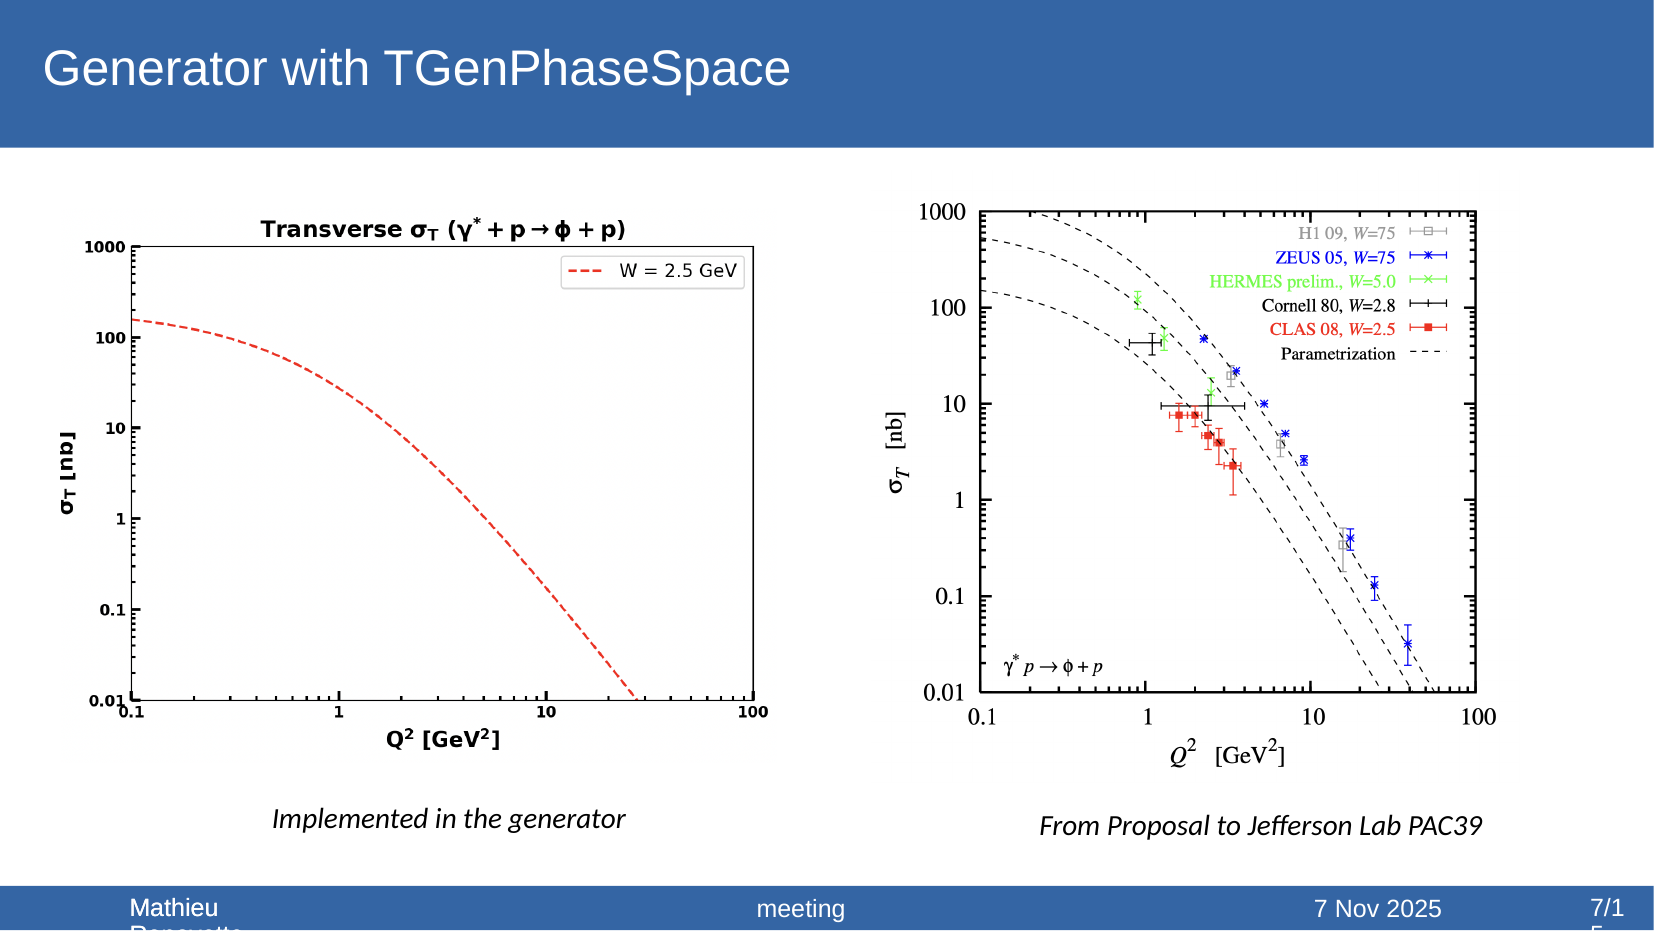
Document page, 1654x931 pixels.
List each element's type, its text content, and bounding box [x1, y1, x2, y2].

text_box Mathieu Ronayette [114, 885, 355, 929]
text_box [226, 885, 1592, 931]
text_box From Proposal to Jeﬀerson Lab PAC39 [1024, 799, 1536, 850]
picture [871, 170, 1520, 783]
text_box meeting [734, 887, 953, 931]
text_box Generator with TGenPhaseSpace [27, 32, 886, 106]
text_box [0, 0, 1654, 148]
picture [60, 208, 777, 763]
text_box Implemented in the generator [256, 791, 657, 843]
text_box [0, 885, 131, 931]
text_box 7 Nov 2025 [1299, 887, 1536, 931]
text_box 7/15 [1575, 885, 1654, 930]
